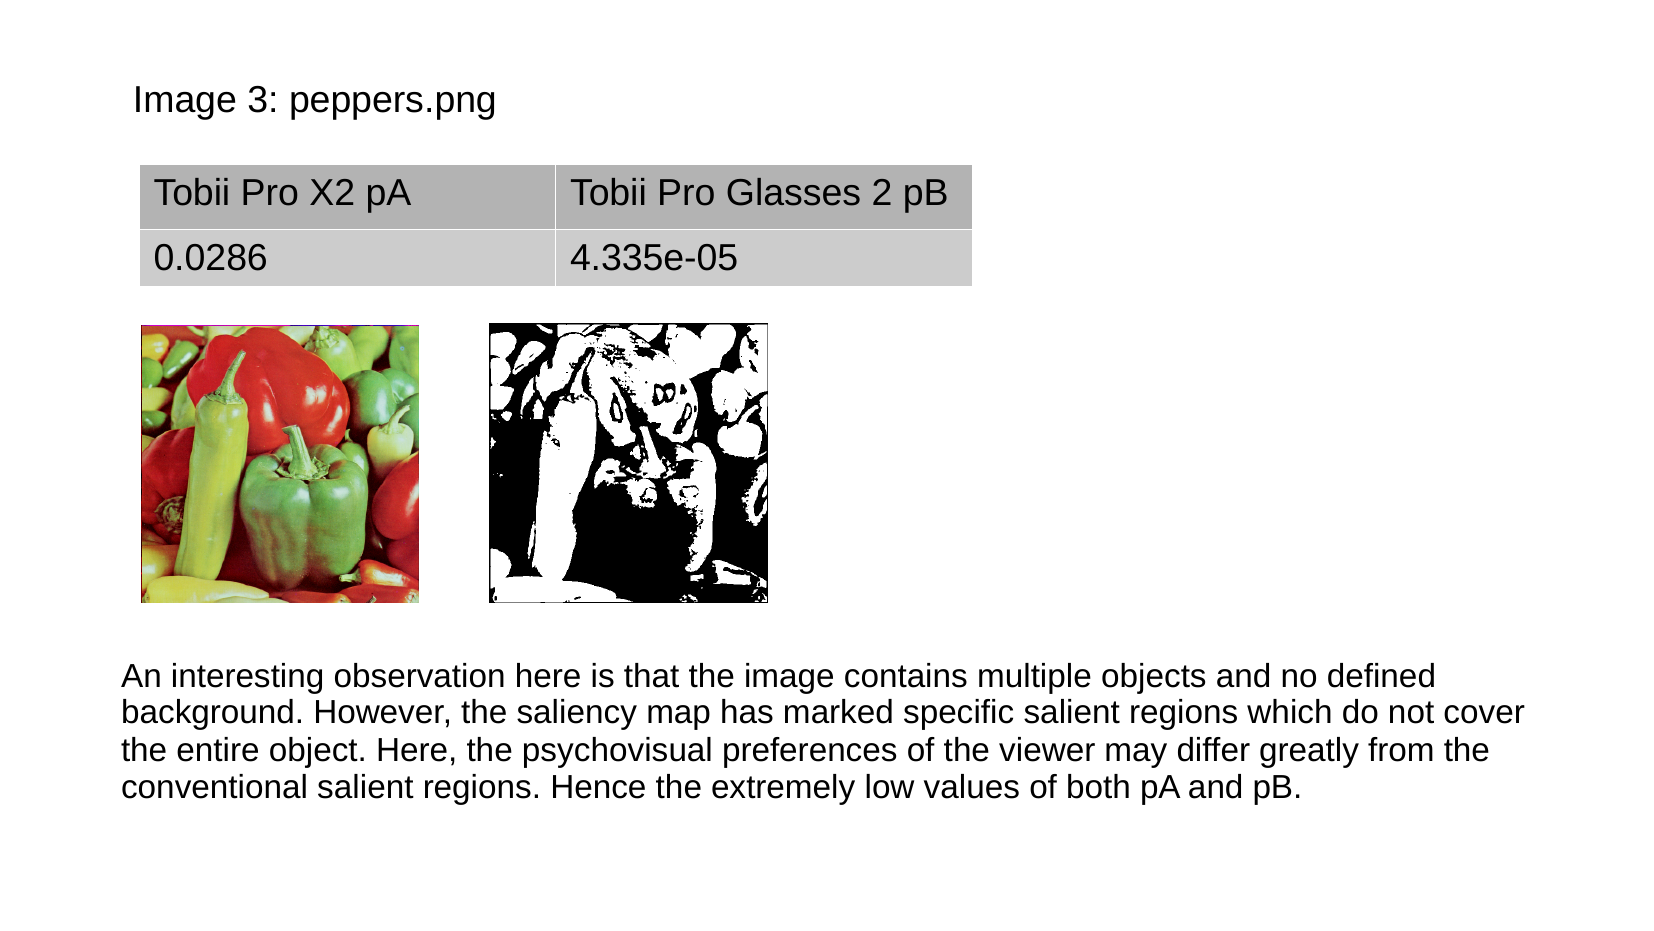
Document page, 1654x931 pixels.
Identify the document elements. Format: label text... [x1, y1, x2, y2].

table_cell 0.0286 [140, 230, 555, 286]
text_box An interesting observation here is that the image contains multiple objects and no defined background. However, the saliency map has marked specific salient regions which do not cover the entire object. Here, the psychovisual preferences of the viewer may differ greatly from the conventional salient regions. Hence the extremely low values of both pA and pB. [106, 649, 1595, 813]
text_box Image 3: peppers.png [118, 70, 709, 128]
table_header Tobii Pro Glasses 2 pB [556, 165, 972, 229]
picture [489, 323, 768, 603]
picture [141, 325, 419, 603]
table_cell 4.335e-05 [556, 230, 972, 286]
table_header Tobii Pro X2 pA [140, 165, 555, 229]
